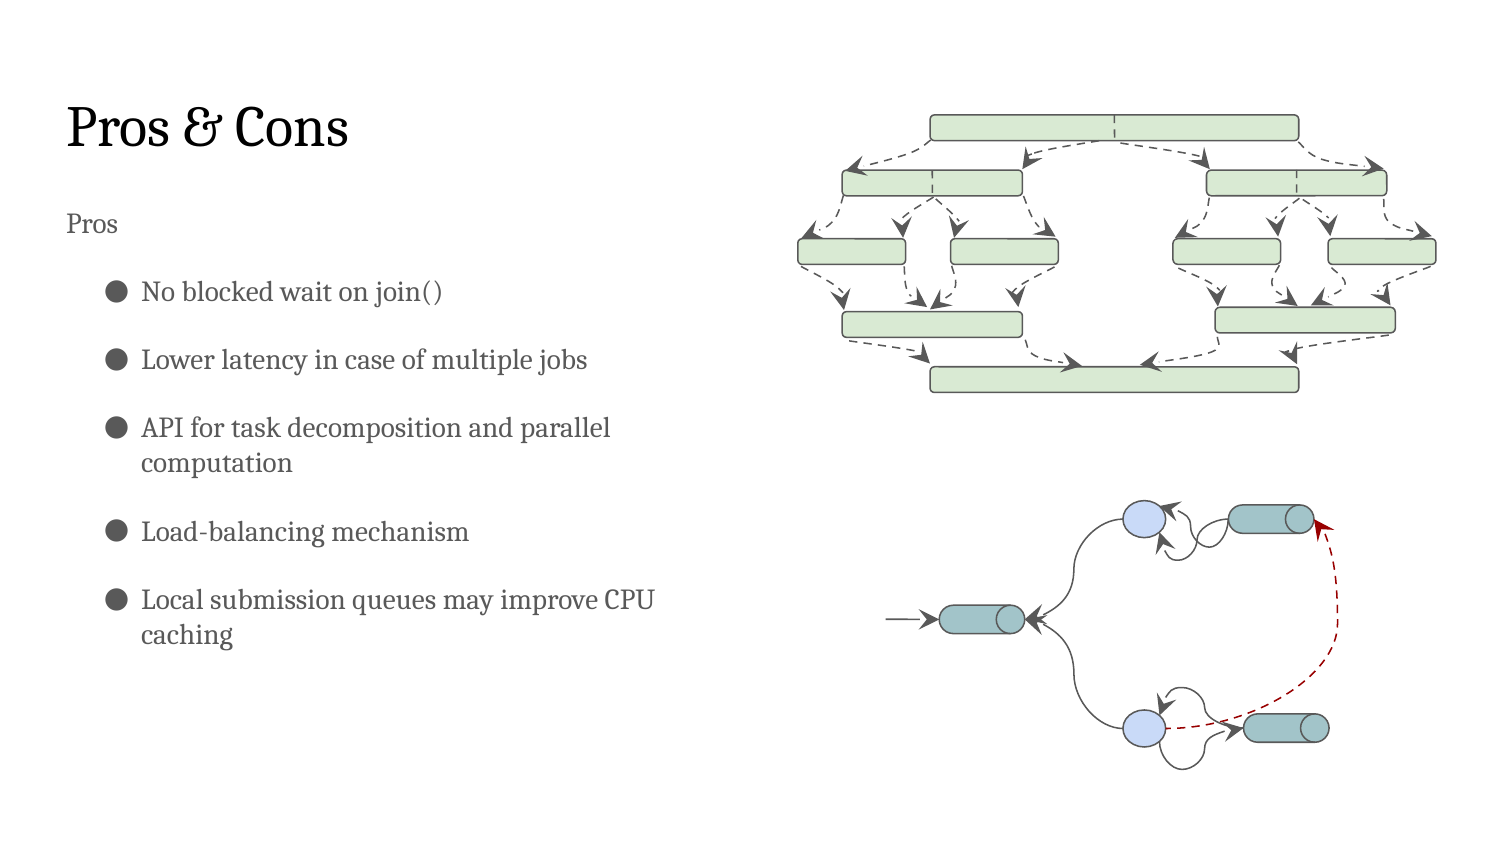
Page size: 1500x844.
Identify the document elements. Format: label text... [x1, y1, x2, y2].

text_box [950, 238, 1059, 265]
text_box [1123, 709, 1166, 747]
text_box [930, 114, 1299, 141]
title Pros & Cons [51, 72, 1449, 167]
text_box [1243, 713, 1330, 743]
text_box [1206, 170, 1387, 196]
text_box [842, 311, 1023, 338]
text_box [930, 366, 1299, 393]
text_box [842, 170, 1023, 196]
text_box [1215, 307, 1396, 333]
list Pros No blocked wait on join() Lower latency in case of multiple jobs API for task decomposition and parallel computation Load-balancing mechanism Local submission queues may improve CPU caching [51, 189, 708, 750]
text_box [1228, 504, 1314, 534]
text_box [939, 605, 1025, 634]
text_box [1122, 500, 1166, 538]
text_box [797, 238, 906, 265]
text_box [1328, 238, 1436, 265]
text_box [1172, 238, 1281, 265]
